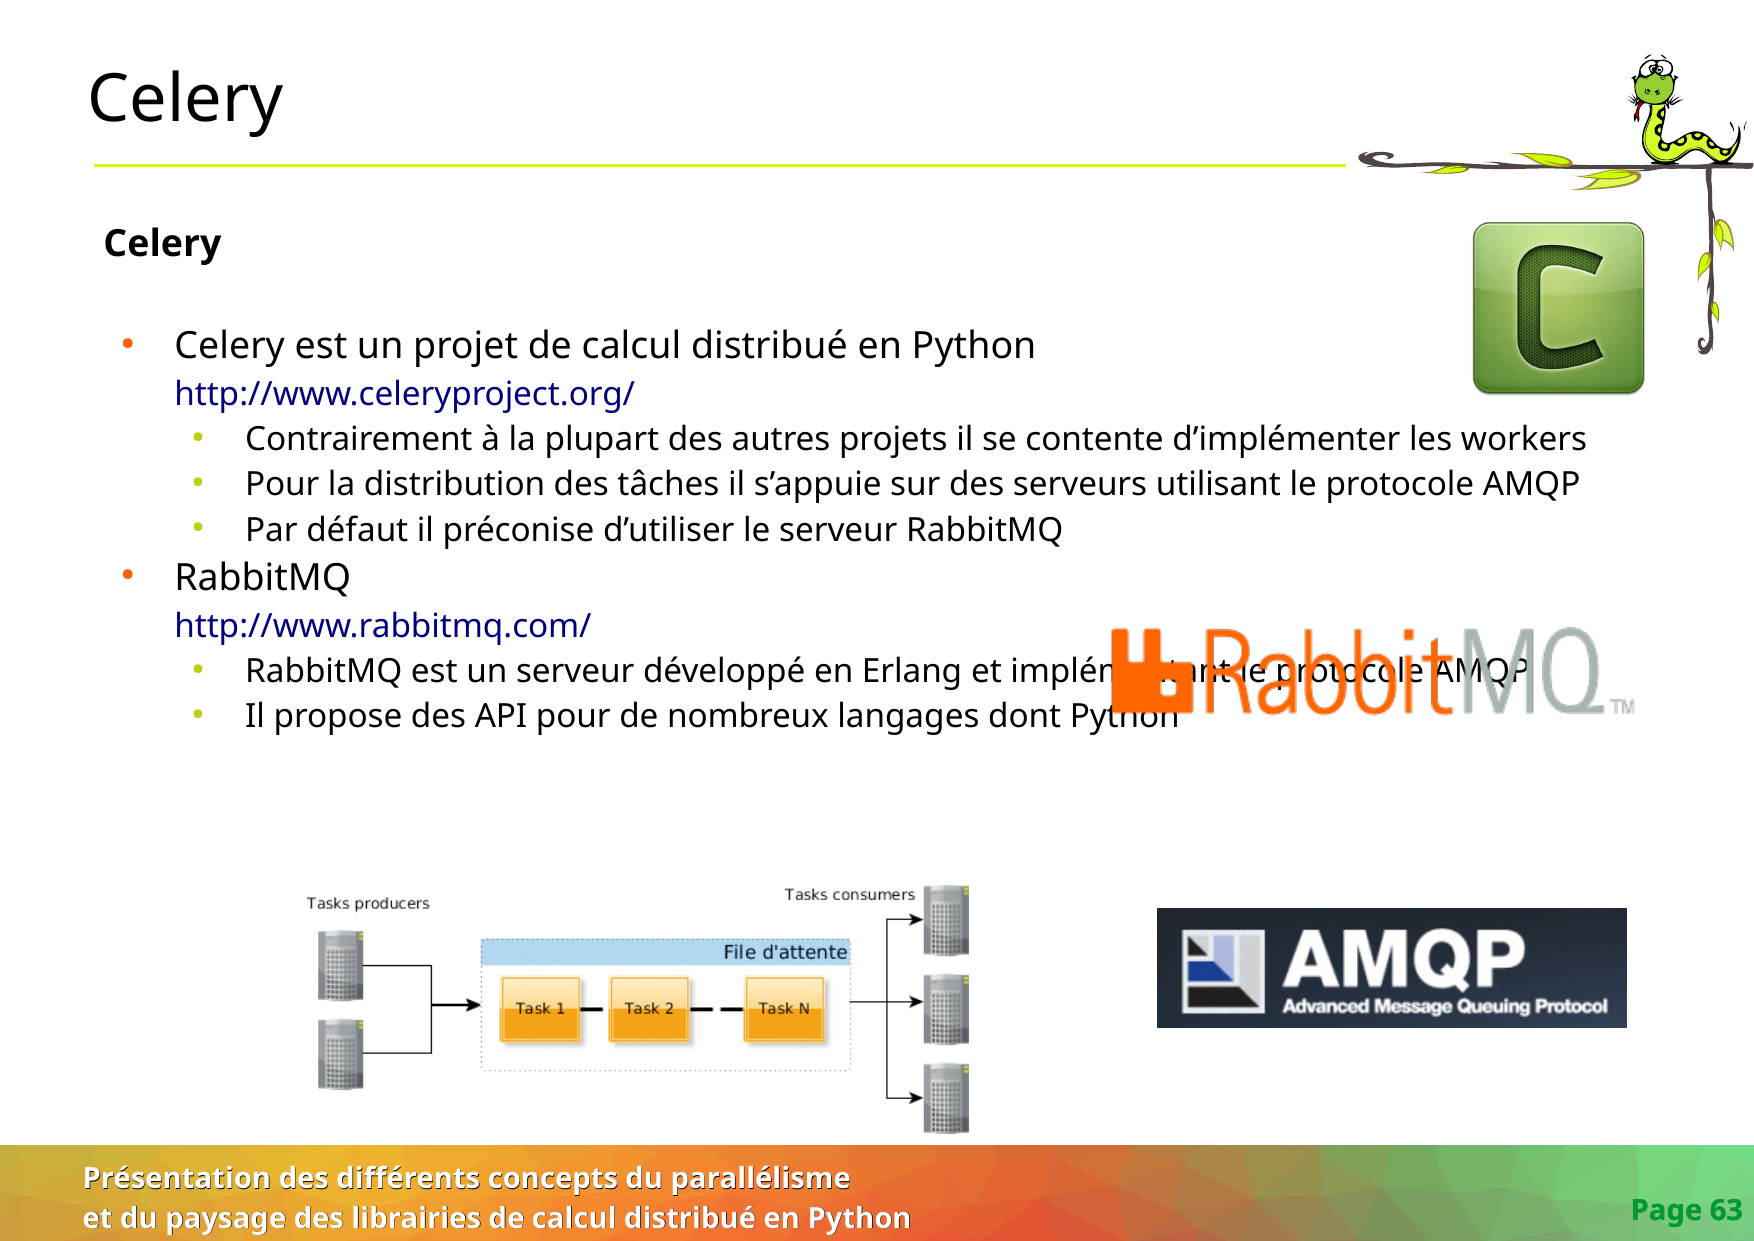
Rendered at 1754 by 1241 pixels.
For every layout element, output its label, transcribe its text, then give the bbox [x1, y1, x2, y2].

picture [307, 885, 969, 1134]
title Celery [87, 31, 1667, 160]
picture [1098, 620, 1646, 725]
picture [1157, 908, 1627, 1028]
picture [1464, 213, 1653, 402]
picture [0, 1145, 1754, 1241]
text_box Celery Celery est un projet de calcul distribué en Python http://www.celeryproject.org/ Contrairement à la plupart des autres projets il se contente d’implémenter les workers Pour la distribution des tâches il s’appuie sur des serveurs utilisant le protocole AMQP Par défaut il préconise d’utiliser le serveur RabbitMQ RabbitMQ http://www.rabbitmq.com/ RabbitMQ est un serveur développé en Erlang et implémentant le protocole AMQP Il propose des API pour de nombreux langages dont Python [88, 201, 1668, 1004]
